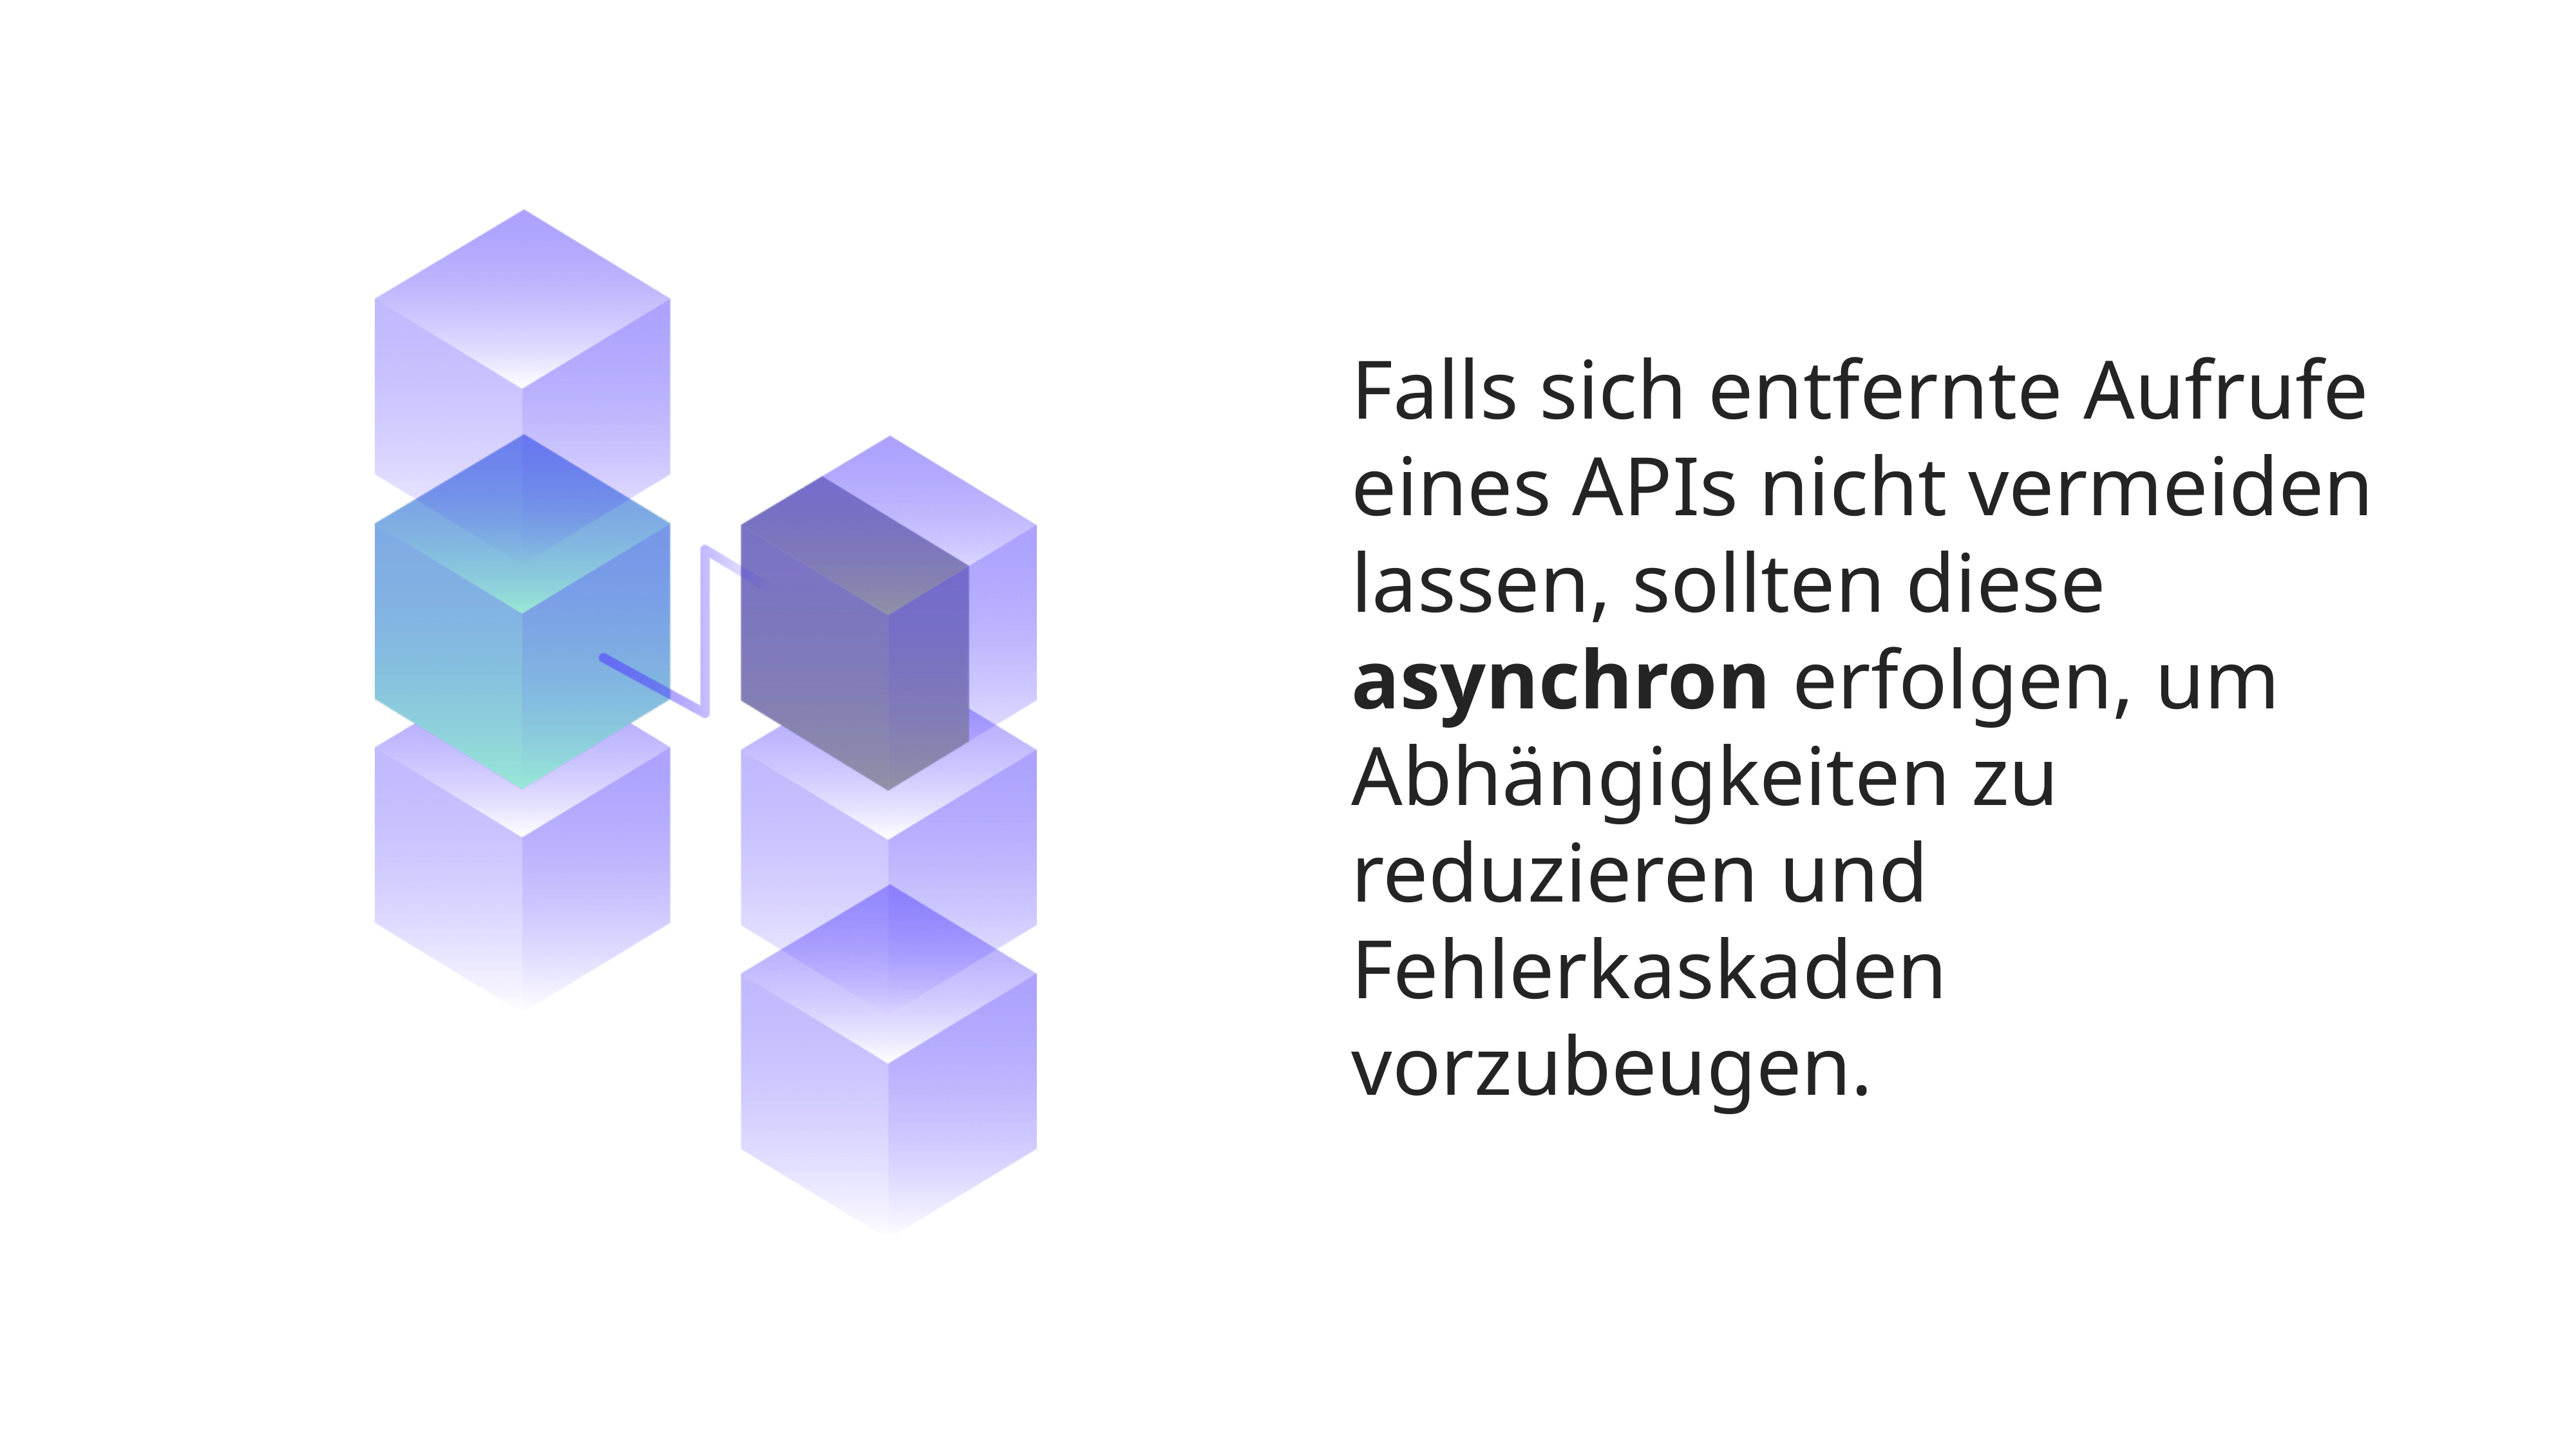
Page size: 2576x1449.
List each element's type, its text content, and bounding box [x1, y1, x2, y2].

picture [375, 209, 1037, 1240]
list Falls sich entfernte Aufrufe eines APIs nicht vermeiden lassen, sollten diese asynchron erfolgen, um Abhängigkeiten zu reduzieren und Fehlerkaskaden vorzubeugen. [1351, 127, 2423, 1322]
